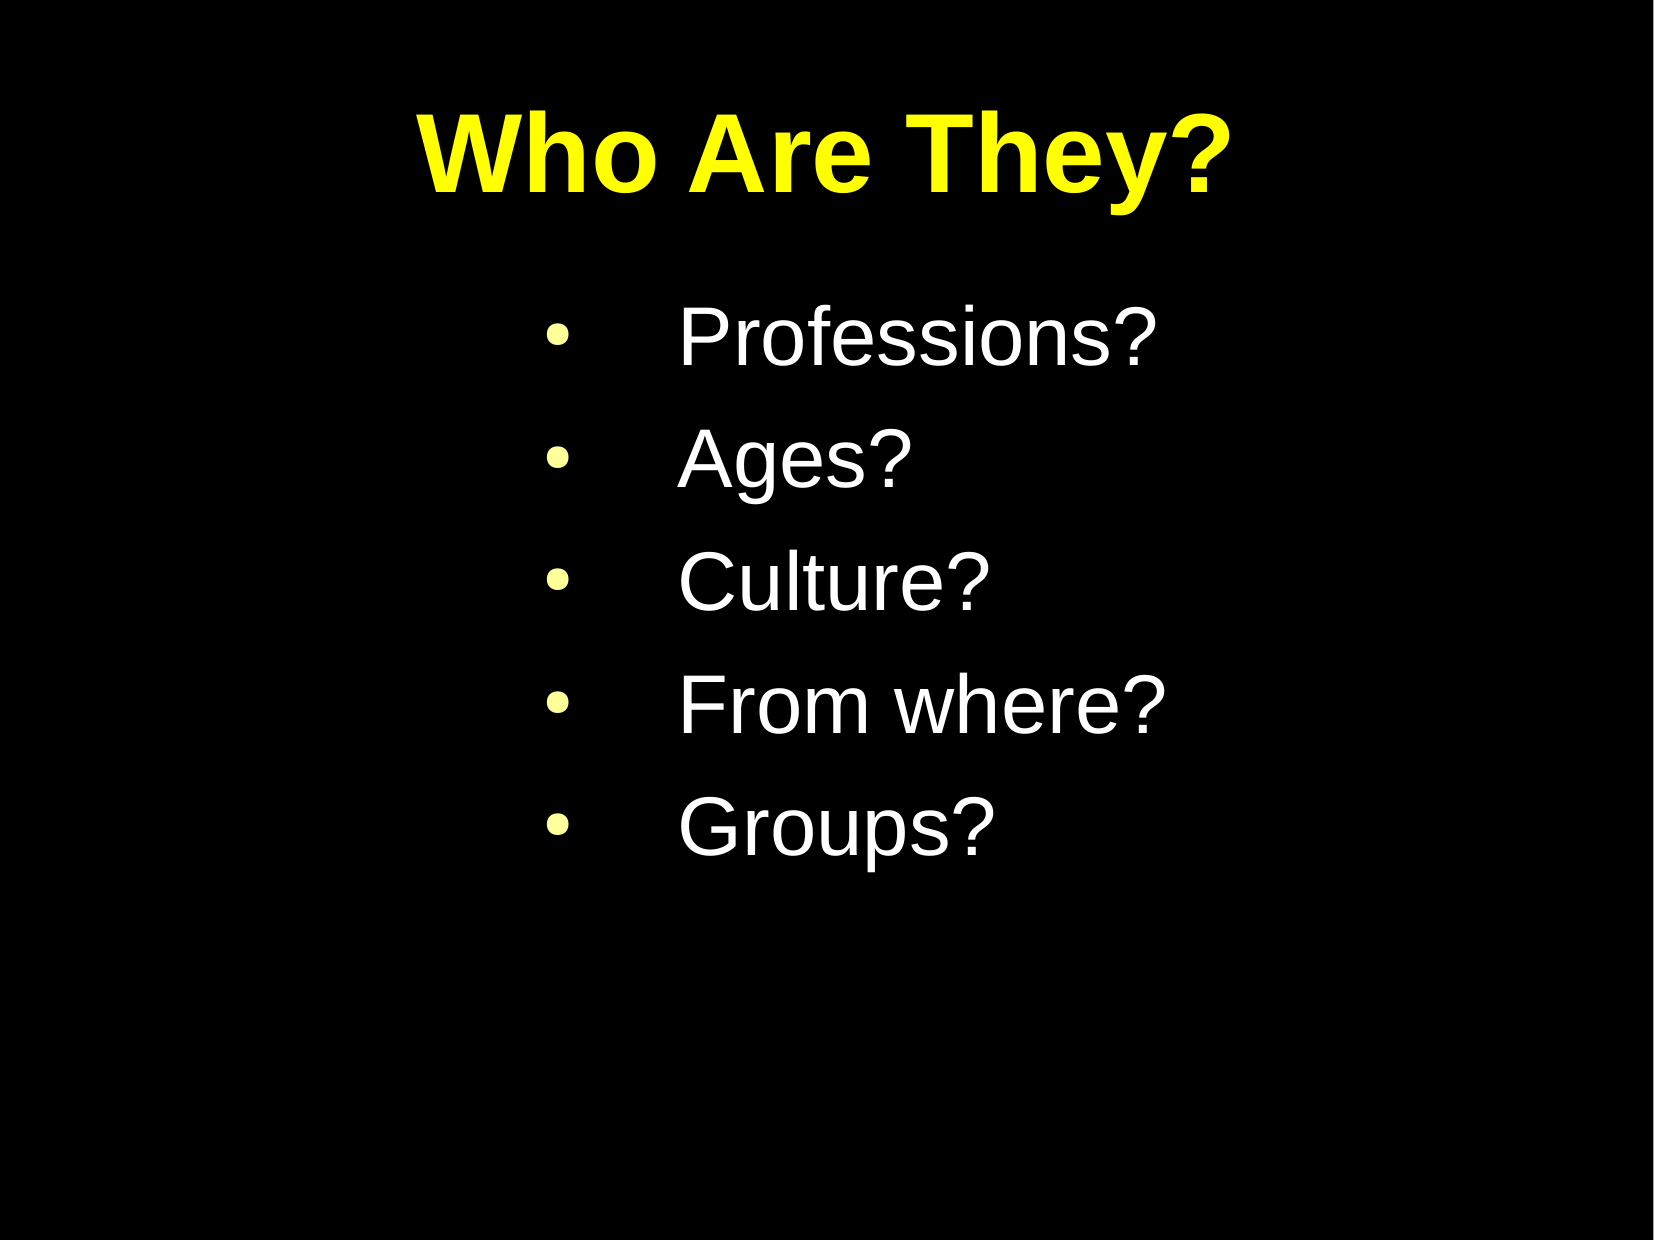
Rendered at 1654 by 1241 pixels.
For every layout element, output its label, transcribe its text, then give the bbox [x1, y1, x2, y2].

list Professions? Ages? Culture? From where? Groups? [525, 290, 1571, 1109]
title Who Are They? [82, 49, 1571, 257]
